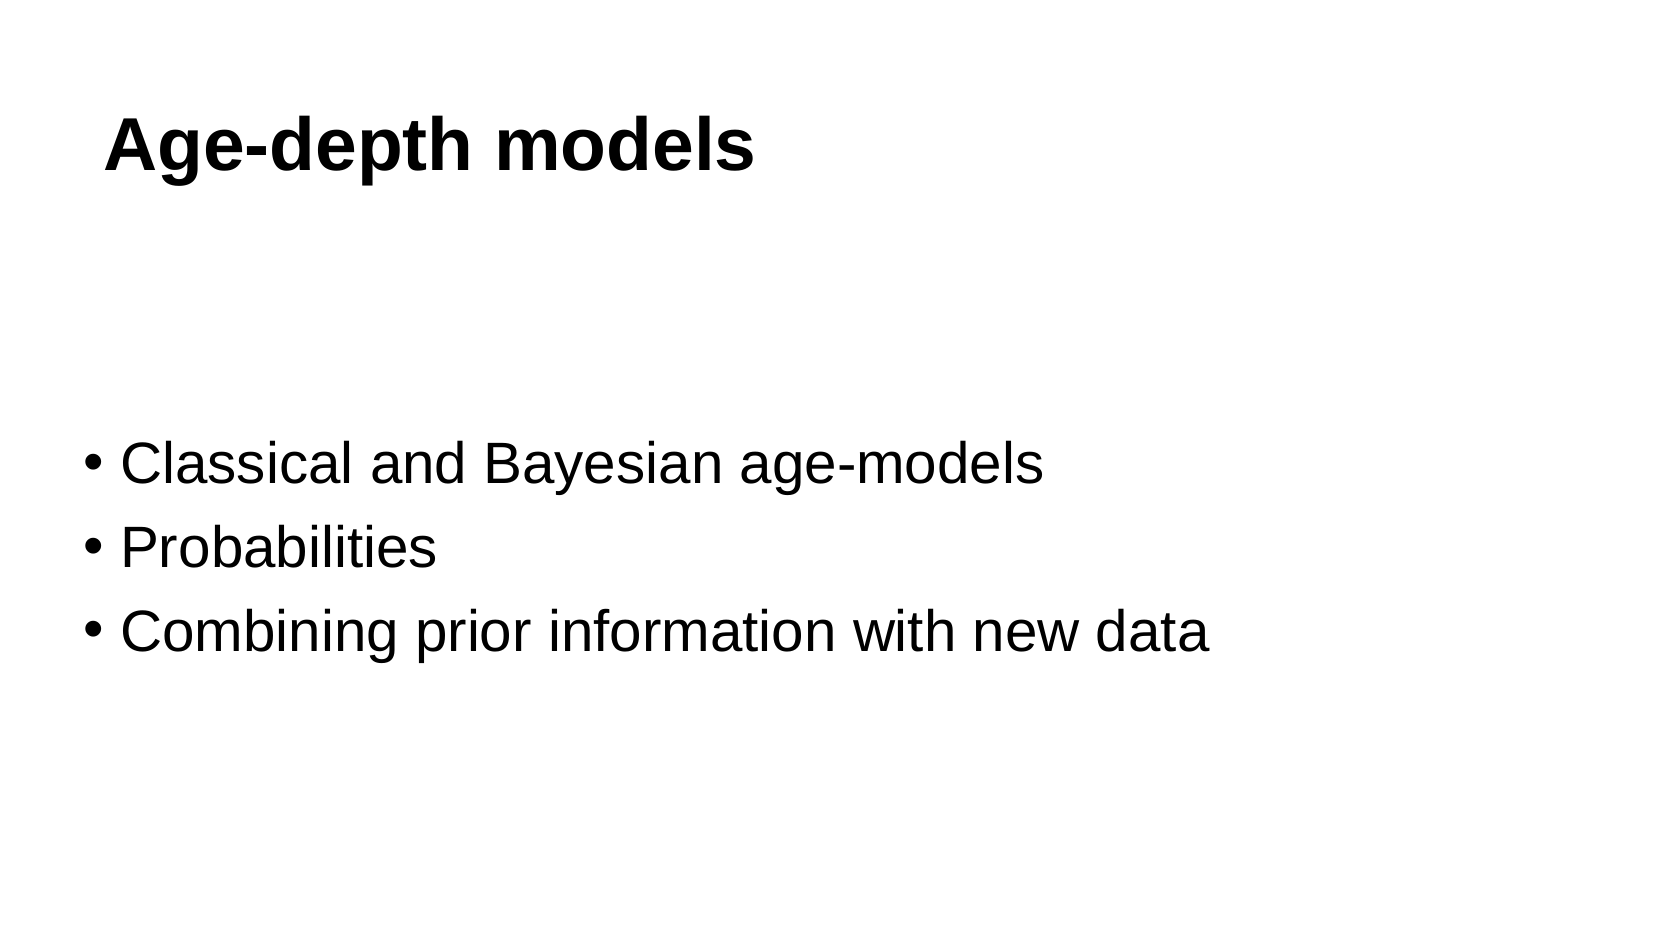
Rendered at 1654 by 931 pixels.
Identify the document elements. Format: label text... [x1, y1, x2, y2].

text_box Age-depth models [88, 88, 1582, 271]
text_box Classical and Bayesian age-models Probabilities Combining prior information with new data [82, 206, 1570, 891]
